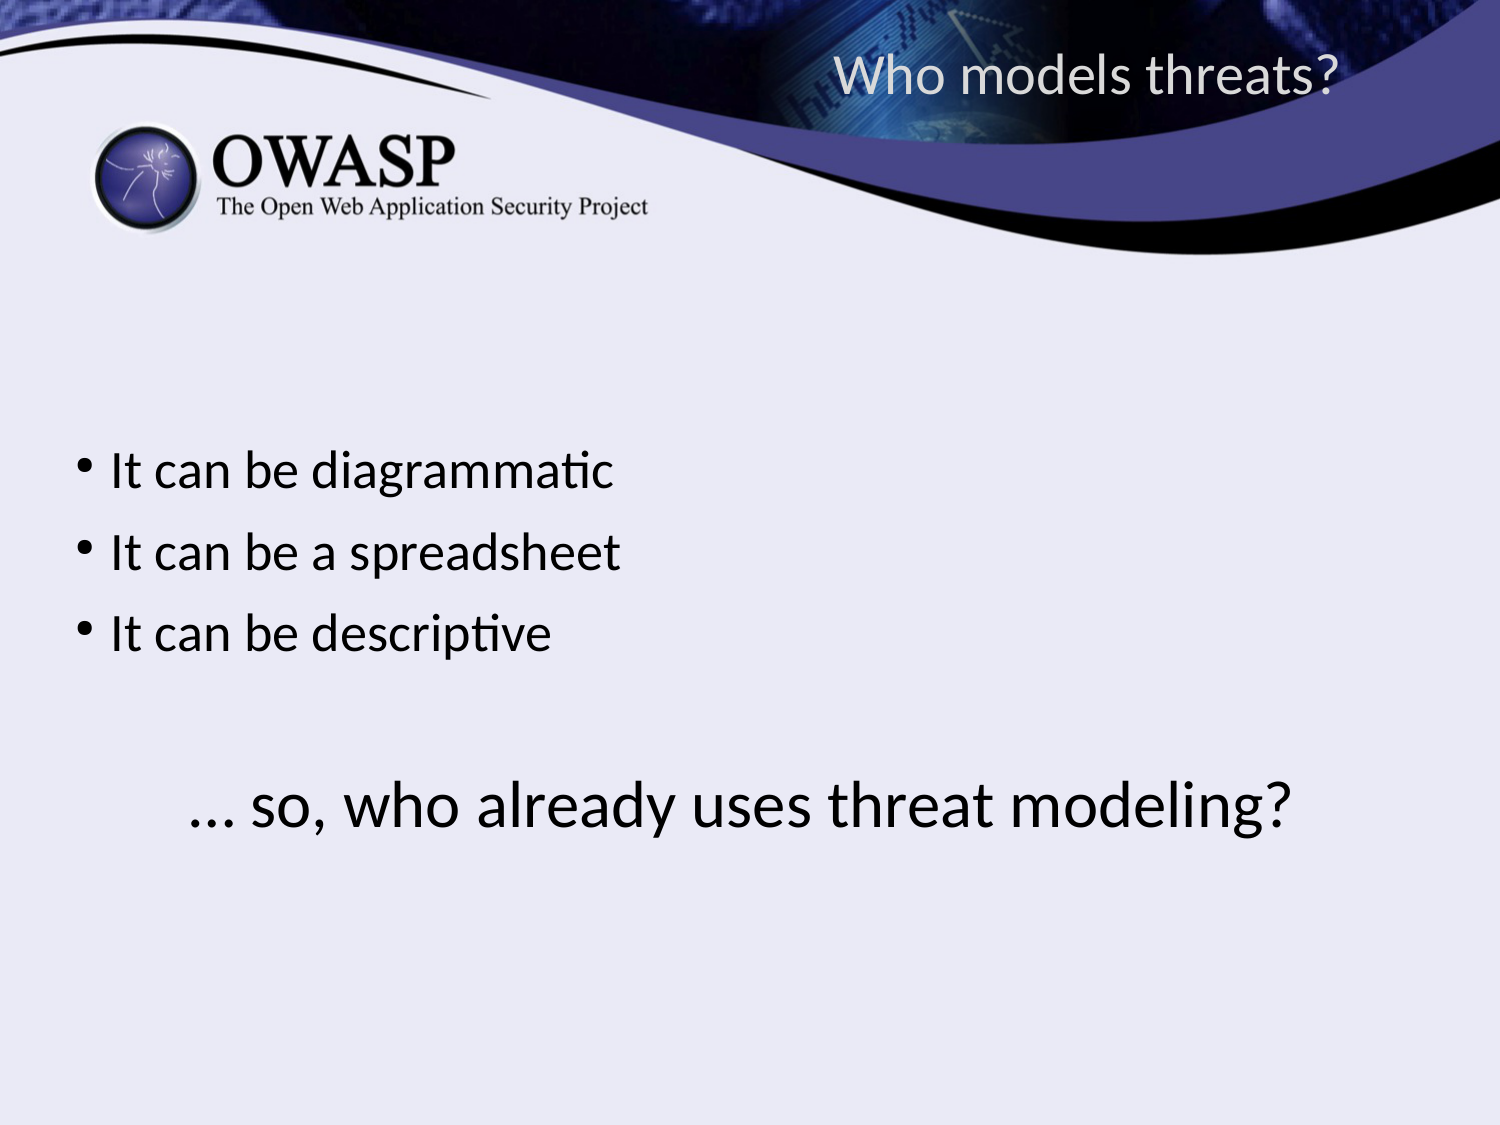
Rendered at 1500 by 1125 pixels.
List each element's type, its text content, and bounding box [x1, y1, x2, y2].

subtitle It can be diagrammatic It can be a spreadsheet It can be descriptive … so, who already uses threat modeling? [75, 262, 1426, 1018]
picture [0, 0, 1500, 1125]
title Who models threats? [699, 0, 1476, 149]
